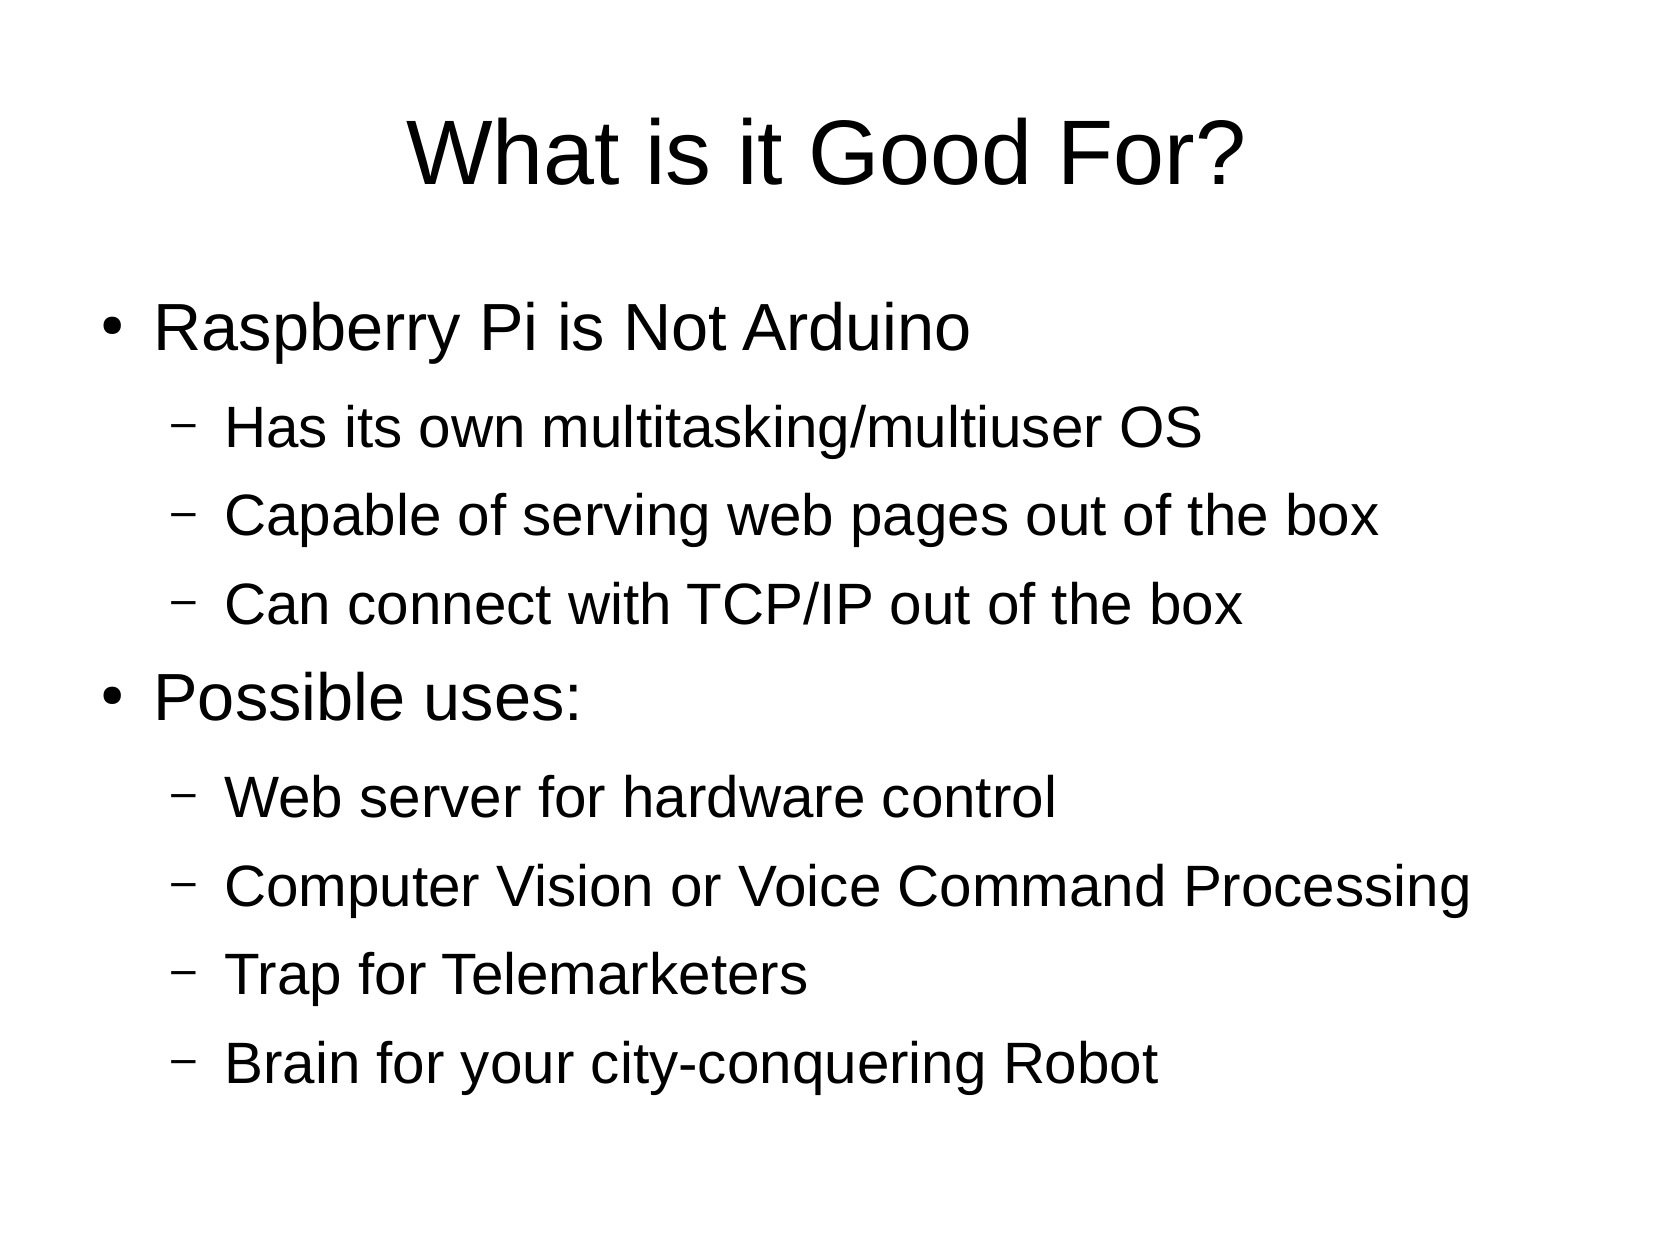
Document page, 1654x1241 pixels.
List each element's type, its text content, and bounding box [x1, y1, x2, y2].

list Raspberry Pi is Not Arduino Has its own multitasking/multiuser OS Capable of serving web pages out of the box Can connect with TCP/IP out of the box Possible uses: Web server for hardware control Computer Vision or Voice Command Processing Trap for Telemarketers Brain for your city-conquering Robot [82, 290, 1538, 1171]
title What is it Good For? [82, 49, 1571, 257]
